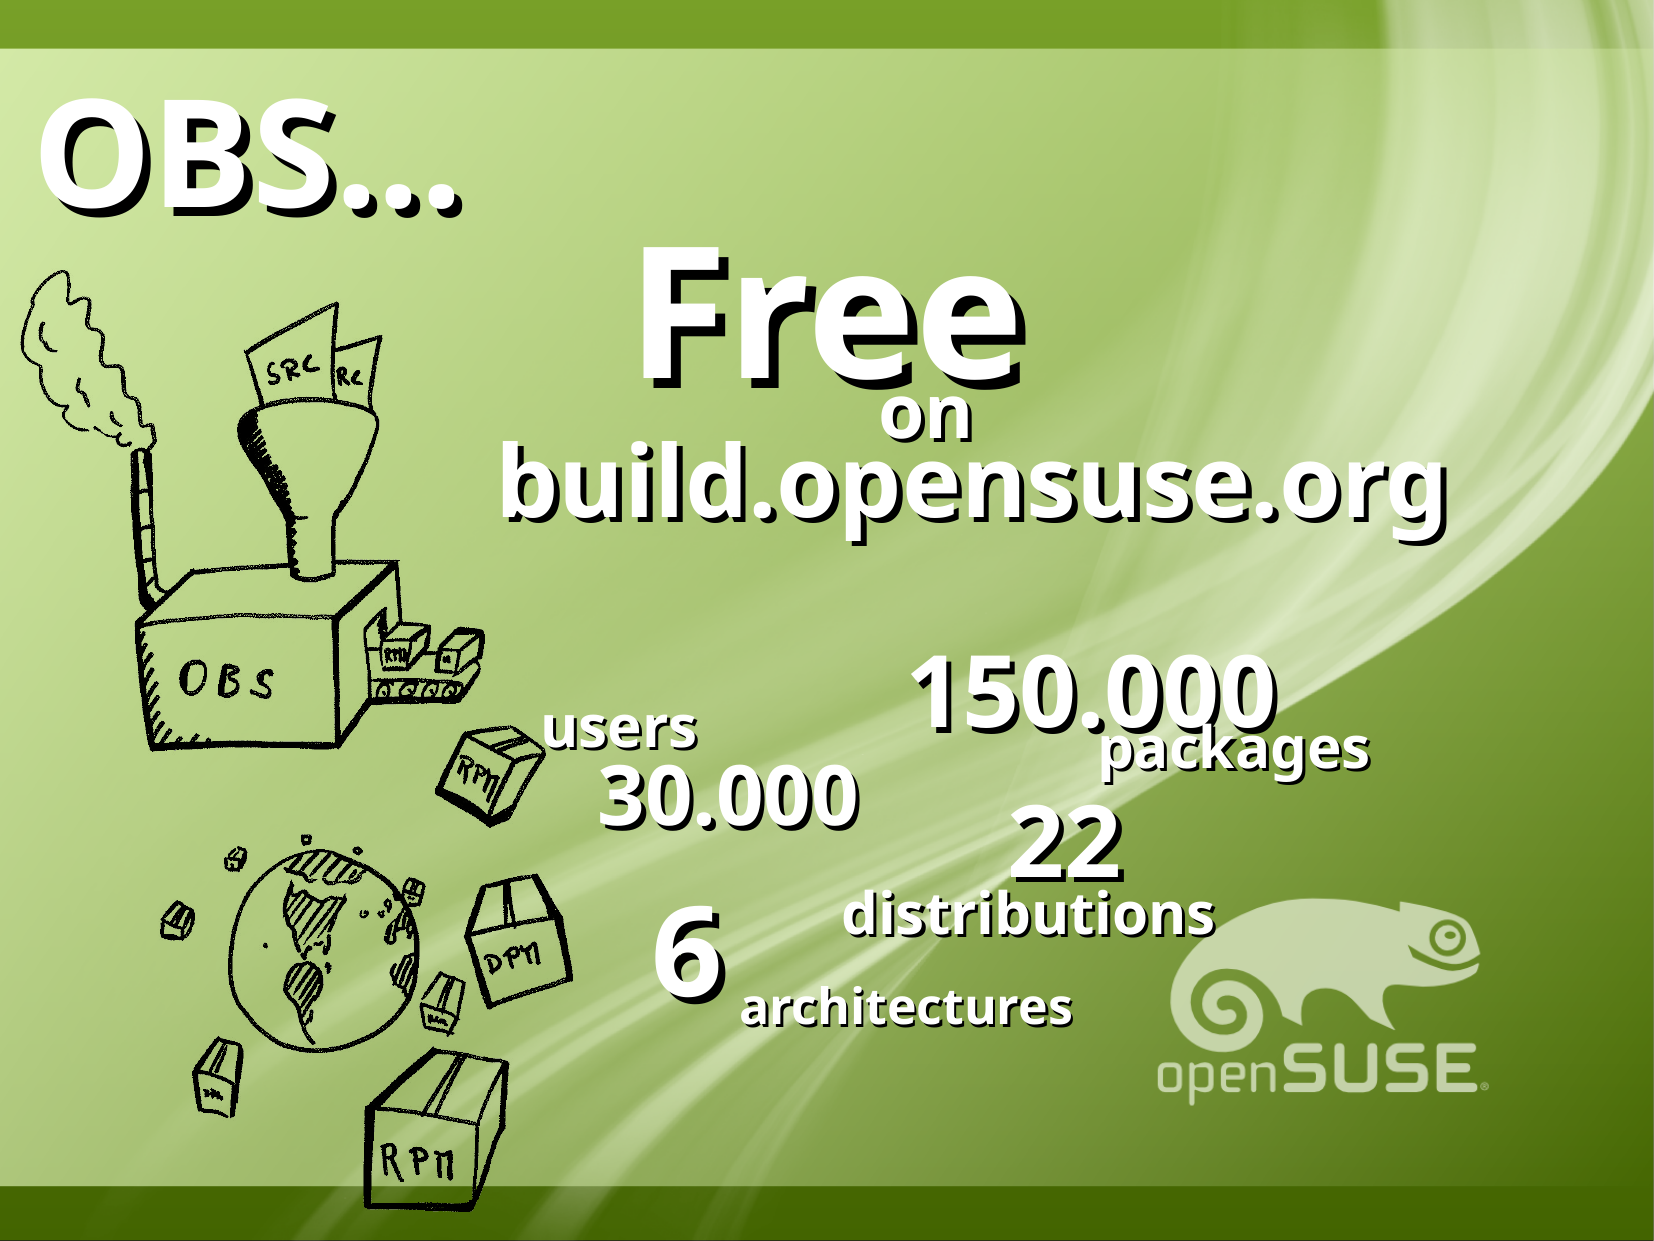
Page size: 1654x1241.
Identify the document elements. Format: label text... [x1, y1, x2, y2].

picture [0, 0, 1654, 1241]
text_box OBS... [17, 40, 616, 297]
text_box build.opensuse.org [480, 402, 1523, 580]
text_box distributions [837, 864, 1277, 975]
text_box 30.000 [582, 729, 976, 880]
text_box Free [612, 175, 1211, 402]
text_box users [525, 677, 773, 788]
text_box 6 [637, 880, 837, 1072]
text_box packages [1082, 698, 1431, 809]
text_box architectures [724, 963, 1175, 1061]
text_box on [863, 350, 1064, 402]
text_box 150.000 [890, 613, 1308, 790]
text_box 22 [992, 762, 1192, 940]
